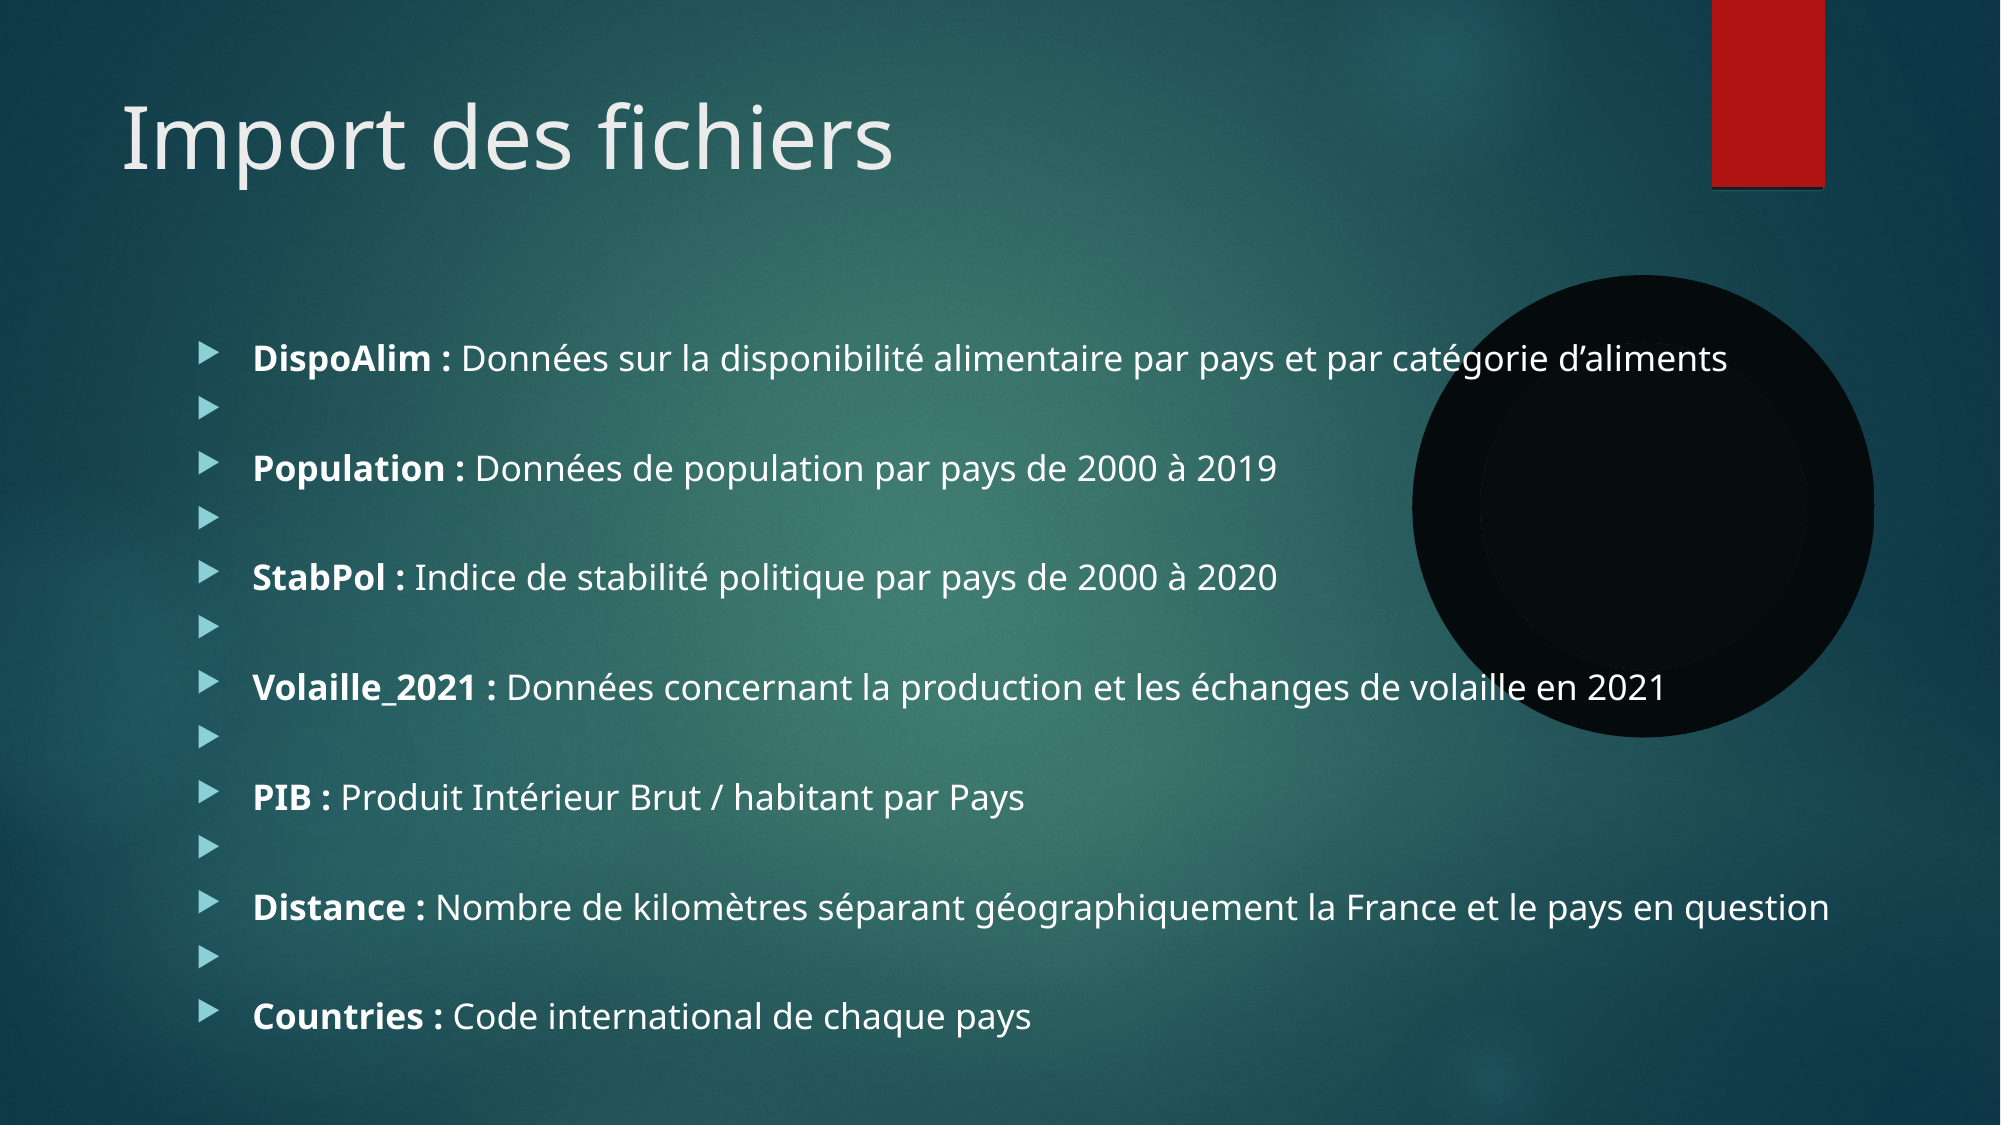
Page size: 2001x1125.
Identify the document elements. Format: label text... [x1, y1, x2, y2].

list DispoAlim : Données sur la disponibilité alimentaire par pays et par catégorie d’aliments Population : Données de population par pays de 2000 à 2019 StabPol : Indice de stabilité politique par pays de 2000 à 2020 Volaille_2021 : Données concernant la production et les échanges de volaille en 2021 PIB : Produit Intérieur Brut / habitant par Pays Distance : Nombre de kilomètres séparant géographiquement la France et le pays en question Countries : Code international de chaque pays [181, 336, 1899, 1081]
title Import des fichiers [106, 74, 1649, 305]
